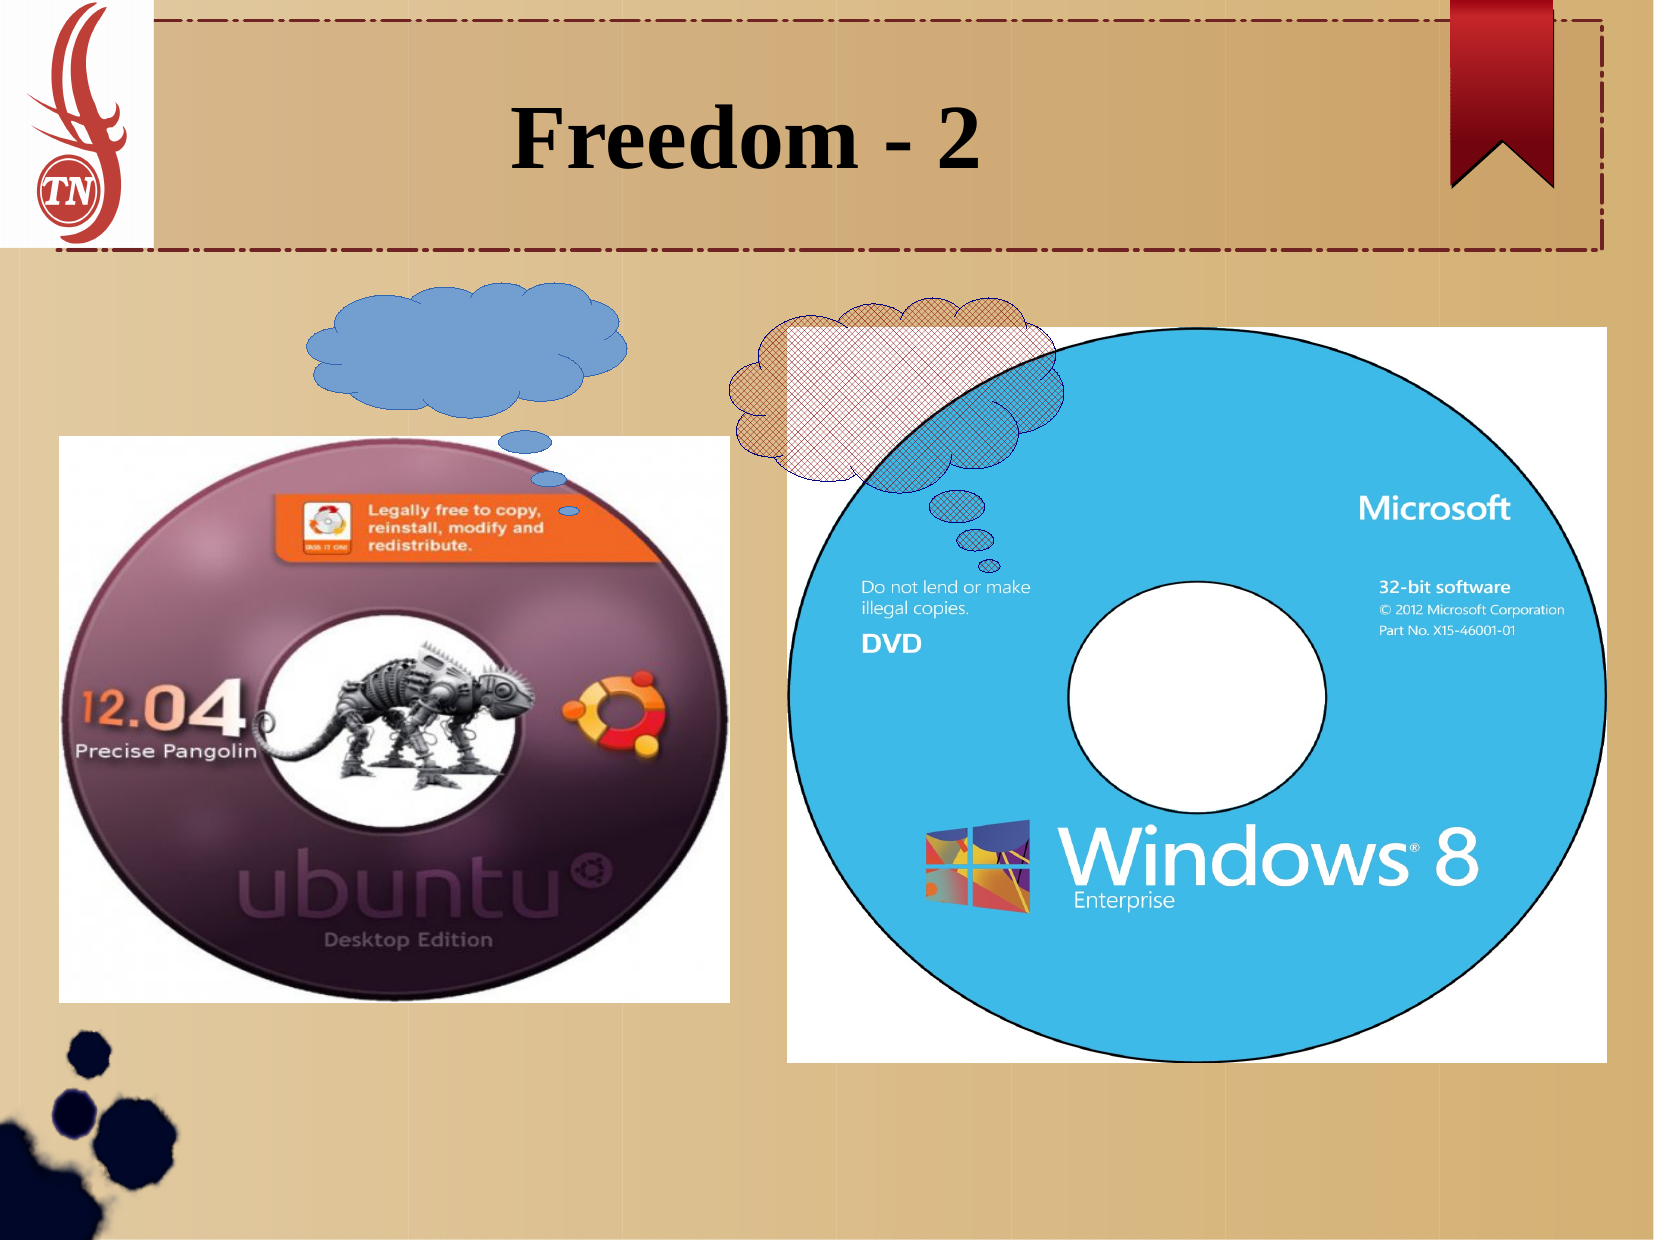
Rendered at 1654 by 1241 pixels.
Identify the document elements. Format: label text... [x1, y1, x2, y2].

picture [787, 327, 1607, 1063]
text_box [956, 529, 994, 552]
text_box [306, 282, 628, 419]
text_box [978, 559, 1001, 573]
text_box [530, 471, 567, 487]
picture [0, 0, 154, 249]
text_box [729, 297, 1064, 494]
picture [59, 436, 730, 1003]
text_box [498, 430, 552, 454]
text_box [929, 490, 985, 523]
text_box [558, 506, 580, 516]
title Freedom - 2 [154, 47, 1412, 229]
